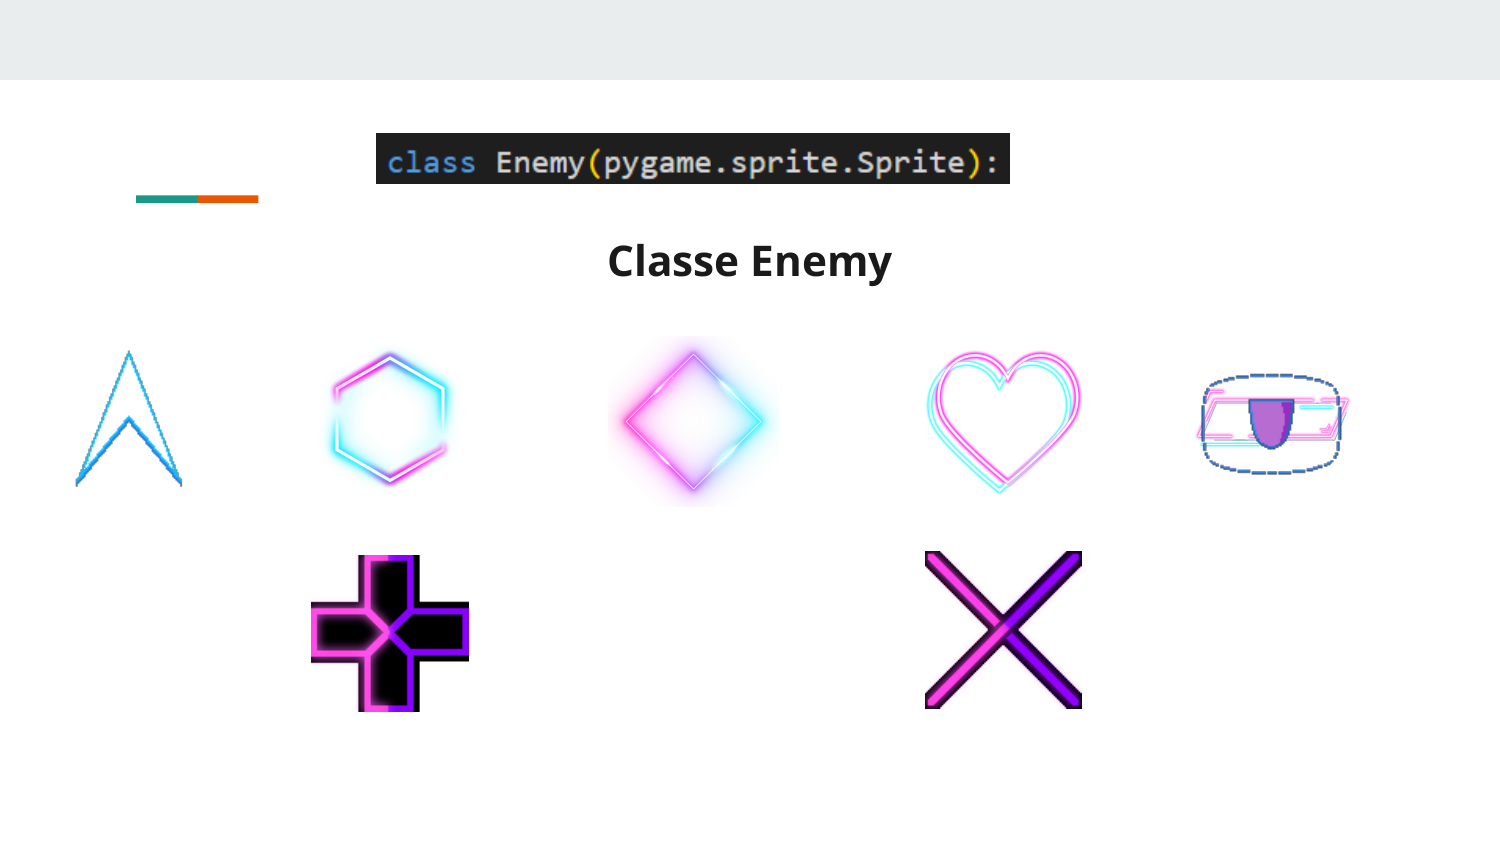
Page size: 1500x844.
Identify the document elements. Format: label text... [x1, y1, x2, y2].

picture [311, 555, 469, 712]
picture [376, 133, 1010, 184]
picture [51, 340, 209, 498]
picture [1190, 346, 1355, 503]
title Classe Enemy [119, 216, 1381, 305]
picture [311, 340, 469, 498]
picture [918, 336, 1089, 507]
picture [608, 336, 779, 507]
picture [925, 551, 1082, 709]
